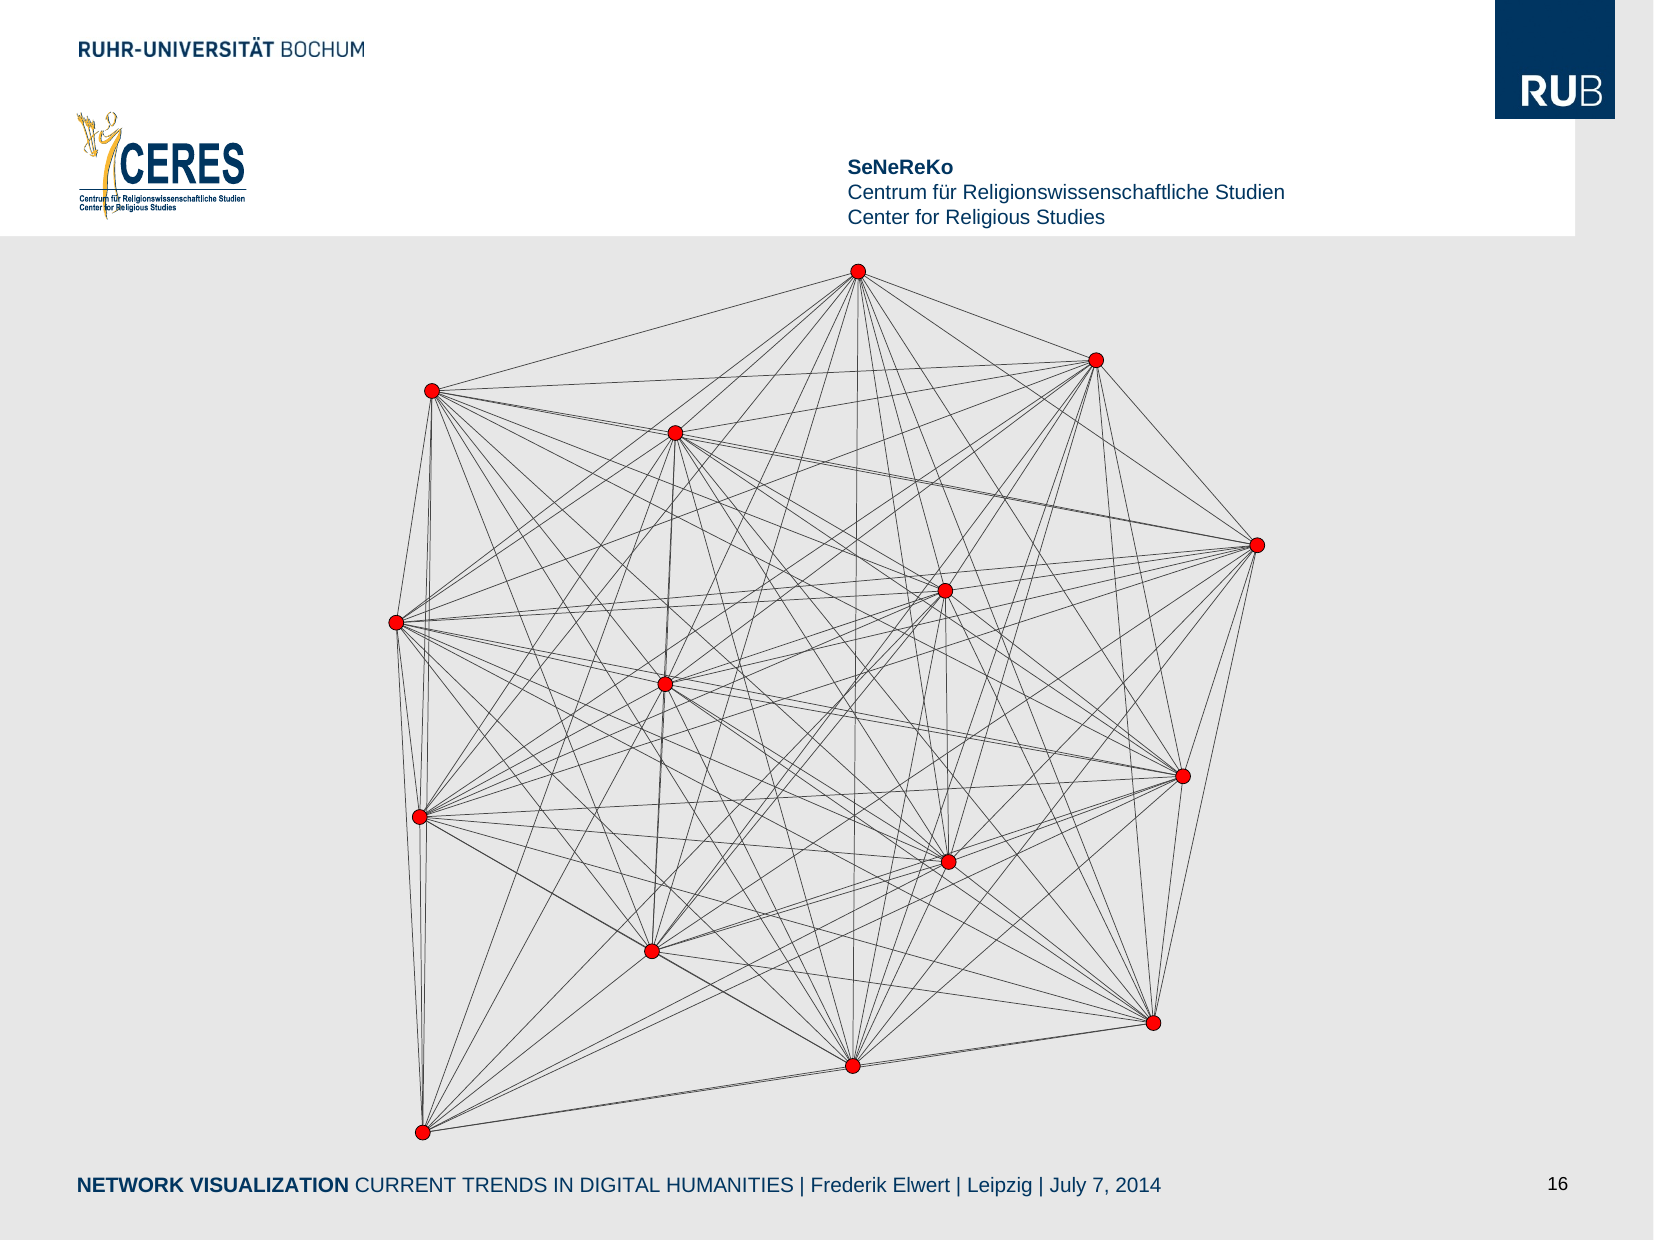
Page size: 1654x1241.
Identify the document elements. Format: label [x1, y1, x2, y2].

picture [1495, 0, 1615, 119]
picture [79, 37, 364, 57]
picture [381, 256, 1273, 1148]
